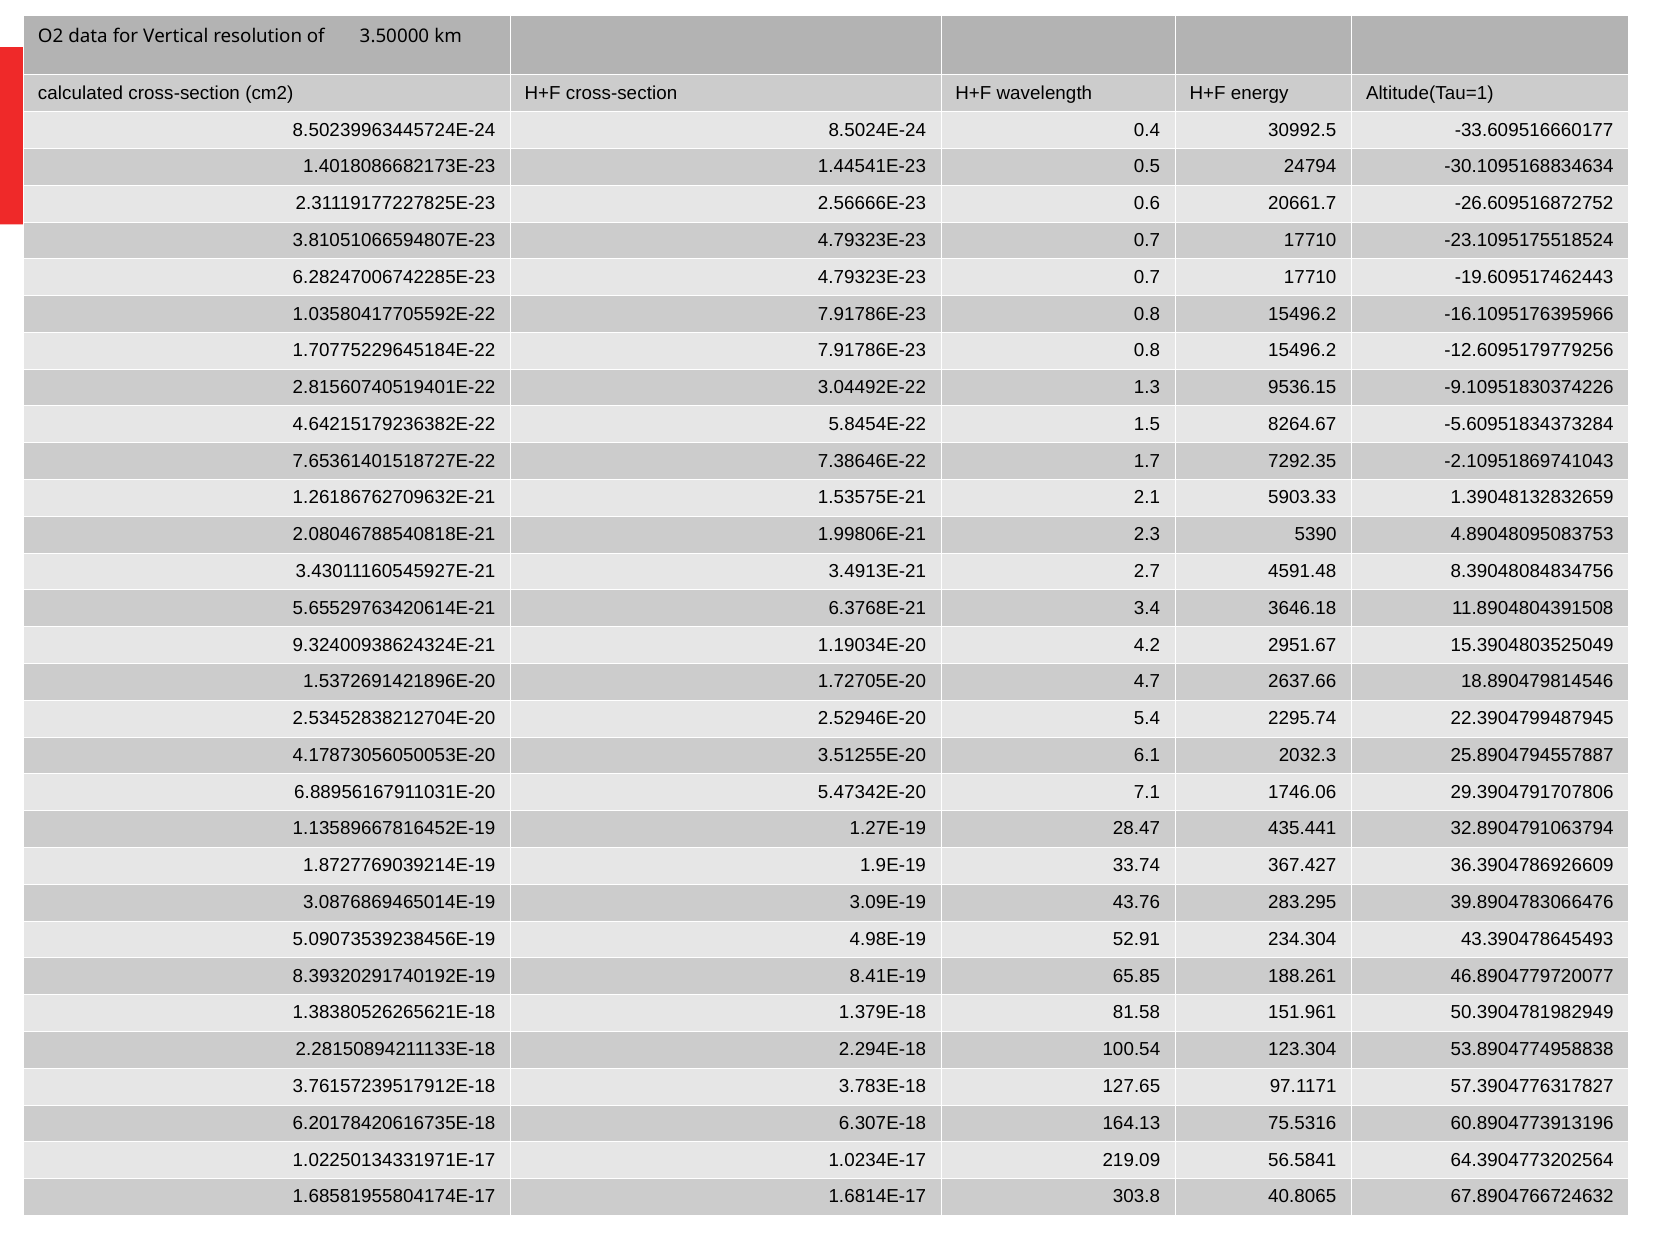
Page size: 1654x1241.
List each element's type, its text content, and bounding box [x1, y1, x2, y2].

table_cell 2.1 [942, 480, 1175, 516]
table_cell 2.28150894211133E-18 [24, 1032, 510, 1068]
table_cell 188.261 [1176, 958, 1351, 994]
table_cell 46.8904779720077 [1352, 958, 1628, 994]
table_cell 164.13 [942, 1106, 1175, 1141]
table_cell 3.09E-19 [511, 885, 941, 921]
table_cell 60.8904773913196 [1352, 1106, 1628, 1141]
table_cell 1.02250134331971E-17 [24, 1142, 510, 1178]
table_cell 4.2 [942, 627, 1175, 663]
table_cell 4591.48 [1176, 554, 1351, 589]
table_cell -16.1095176395966 [1352, 296, 1628, 332]
table_cell 219.09 [942, 1142, 1175, 1178]
table_cell 2032.3 [1176, 738, 1351, 773]
table_cell -9.10951830374226 [1352, 370, 1628, 405]
table_cell 2.7 [942, 554, 1175, 589]
table_cell 1.5 [942, 406, 1175, 442]
table_cell 5.8454E-22 [511, 406, 941, 442]
table_cell 9536.15 [1176, 370, 1351, 405]
table_cell 53.8904774958838 [1352, 1032, 1628, 1068]
table_cell 43.390478645493 [1352, 922, 1628, 957]
table_cell 283.295 [1176, 885, 1351, 921]
table_cell 3.4913E-21 [511, 554, 941, 589]
table_header O2 data for Vertical resolution of 3.50000 km [24, 16, 510, 74]
table_cell 8.50239963445724E-24 [24, 112, 510, 148]
table_cell 22.3904799487945 [1352, 701, 1628, 737]
table_cell 2637.66 [1176, 664, 1351, 700]
table_cell 1.53575E-21 [511, 480, 941, 516]
table_cell 7.38646E-22 [511, 443, 941, 479]
table_cell 0.5 [942, 149, 1175, 185]
table_cell 4.64215179236382E-22 [24, 406, 510, 442]
table_cell 2.52946E-20 [511, 701, 941, 737]
table_cell 3.43011160545927E-21 [24, 554, 510, 589]
table_cell 20661.7 [1176, 186, 1351, 222]
table_cell 67.8904766724632 [1352, 1179, 1628, 1215]
table_cell 1.19034E-20 [511, 627, 941, 663]
table_cell 1.99806E-21 [511, 517, 941, 553]
table_header [1352, 16, 1628, 74]
table_cell 6.28247006742285E-23 [24, 259, 510, 295]
table_cell 97.1171 [1176, 1069, 1351, 1105]
table_cell 15496.2 [1176, 296, 1351, 332]
table_cell 6.88956167911031E-20 [24, 774, 510, 810]
table_cell 17710 [1176, 259, 1351, 295]
table_cell 17710 [1176, 223, 1351, 258]
table_cell 43.76 [942, 885, 1175, 921]
table_cell 1.13589667816452E-19 [24, 811, 510, 847]
table_cell 1.9E-19 [511, 848, 941, 884]
table_cell 15496.2 [1176, 333, 1351, 369]
table_cell 151.961 [1176, 995, 1351, 1031]
table_cell 33.74 [942, 848, 1175, 884]
table_cell Altitude(Tau=1) [1352, 75, 1628, 111]
table_cell 7292.35 [1176, 443, 1351, 479]
table_cell 1.68581955804174E-17 [24, 1179, 510, 1215]
table_cell 0.7 [942, 259, 1175, 295]
table_cell -23.1095175518524 [1352, 223, 1628, 258]
table_cell -2.10951869741043 [1352, 443, 1628, 479]
table_cell 1.39048132832659 [1352, 480, 1628, 516]
table_cell 435.441 [1176, 811, 1351, 847]
table_cell 5.09073539238456E-19 [24, 922, 510, 957]
table_cell 81.58 [942, 995, 1175, 1031]
table_cell 5390 [1176, 517, 1351, 553]
table_cell 5.47342E-20 [511, 774, 941, 810]
table_cell 57.3904776317827 [1352, 1069, 1628, 1105]
table_cell 1.70775229645184E-22 [24, 333, 510, 369]
table_cell 8264.67 [1176, 406, 1351, 442]
table_cell 2.31119177227825E-23 [24, 186, 510, 222]
table_cell 0.8 [942, 333, 1175, 369]
table_cell 8.39048084834756 [1352, 554, 1628, 589]
table_cell 5.4 [942, 701, 1175, 737]
table_cell 8.39320291740192E-19 [24, 958, 510, 994]
table_cell 2.81560740519401E-22 [24, 370, 510, 405]
table_cell 4.7 [942, 664, 1175, 700]
table_cell 2295.74 [1176, 701, 1351, 737]
table_cell 40.8065 [1176, 1179, 1351, 1215]
table_cell 28.47 [942, 811, 1175, 847]
table_cell 3.783E-18 [511, 1069, 941, 1105]
table_cell 1746.06 [1176, 774, 1351, 810]
table_cell 64.3904773202564 [1352, 1142, 1628, 1178]
table_cell 123.304 [1176, 1032, 1351, 1068]
table_cell 7.91786E-23 [511, 296, 941, 332]
table_cell 2.294E-18 [511, 1032, 941, 1068]
table_cell 52.91 [942, 922, 1175, 957]
table_cell 9.32400938624324E-21 [24, 627, 510, 663]
table_cell 1.44541E-23 [511, 149, 941, 185]
table_cell 3.81051066594807E-23 [24, 223, 510, 258]
table_cell 56.5841 [1176, 1142, 1351, 1178]
table_cell 303.8 [942, 1179, 1175, 1215]
table_cell 1.72705E-20 [511, 664, 941, 700]
table_cell 2.3 [942, 517, 1175, 553]
table_cell -26.609516872752 [1352, 186, 1628, 222]
table_cell 367.427 [1176, 848, 1351, 884]
table_cell 1.5372691421896E-20 [24, 664, 510, 700]
table_cell 1.38380526265621E-18 [24, 995, 510, 1031]
table_cell 7.1 [942, 774, 1175, 810]
table_cell -5.60951834373284 [1352, 406, 1628, 442]
table_cell 4.89048095083753 [1352, 517, 1628, 553]
table_cell 3.76157239517912E-18 [24, 1069, 510, 1105]
table_cell 0.6 [942, 186, 1175, 222]
table_cell -33.609516660177 [1352, 112, 1628, 148]
table_cell 6.307E-18 [511, 1106, 941, 1141]
table_cell 1.26186762709632E-21 [24, 480, 510, 516]
table_cell 18.890479814546 [1352, 664, 1628, 700]
table_cell 36.3904786926609 [1352, 848, 1628, 884]
table_cell 2.56666E-23 [511, 186, 941, 222]
table_cell 65.85 [942, 958, 1175, 994]
table_header [511, 16, 941, 74]
table_cell 1.4018086682173E-23 [24, 149, 510, 185]
table_cell 25.8904794557887 [1352, 738, 1628, 773]
table_cell 2.53452838212704E-20 [24, 701, 510, 737]
table_cell -30.1095168834634 [1352, 149, 1628, 185]
table_cell 0.4 [942, 112, 1175, 148]
table_cell 1.379E-18 [511, 995, 941, 1031]
table_cell 3.4 [942, 590, 1175, 626]
table_cell 8.41E-19 [511, 958, 941, 994]
table_cell 1.0234E-17 [511, 1142, 941, 1178]
table_cell 39.8904783066476 [1352, 885, 1628, 921]
table_cell 29.3904791707806 [1352, 774, 1628, 810]
table_cell 6.1 [942, 738, 1175, 773]
table_cell calculated cross-section (cm2) [24, 75, 510, 111]
table_cell H+F energy [1176, 75, 1351, 111]
table_cell 1.6814E-17 [511, 1179, 941, 1215]
table_cell 5903.33 [1176, 480, 1351, 516]
table_cell 5.65529763420614E-21 [24, 590, 510, 626]
table_cell 15.3904803525049 [1352, 627, 1628, 663]
table_cell 4.98E-19 [511, 922, 941, 957]
table_header [942, 16, 1175, 74]
table_cell 4.17873056050053E-20 [24, 738, 510, 773]
table_cell 6.3768E-21 [511, 590, 941, 626]
table_cell 1.3 [942, 370, 1175, 405]
table_cell 7.65361401518727E-22 [24, 443, 510, 479]
table_cell 24794 [1176, 149, 1351, 185]
table_cell 2.08046788540818E-21 [24, 517, 510, 553]
table_cell 8.5024E-24 [511, 112, 941, 148]
table_cell 1.7 [942, 443, 1175, 479]
table_cell 0.8 [942, 296, 1175, 332]
table_cell 1.03580417705592E-22 [24, 296, 510, 332]
table_cell 30992.5 [1176, 112, 1351, 148]
table_cell 7.91786E-23 [511, 333, 941, 369]
table_cell 50.3904781982949 [1352, 995, 1628, 1031]
table_cell 11.8904804391508 [1352, 590, 1628, 626]
table_header [1176, 16, 1351, 74]
table_cell 2951.67 [1176, 627, 1351, 663]
table_cell 4.79323E-23 [511, 259, 941, 295]
table_cell H+F cross-section [511, 75, 941, 111]
table_cell 3.0876869465014E-19 [24, 885, 510, 921]
table_cell H+F wavelength [942, 75, 1175, 111]
table_cell 3646.18 [1176, 590, 1351, 626]
table_cell 127.65 [942, 1069, 1175, 1105]
table_cell 4.79323E-23 [511, 223, 941, 258]
table_cell 0.7 [942, 223, 1175, 258]
table_cell -19.609517462443 [1352, 259, 1628, 295]
table_cell 75.5316 [1176, 1106, 1351, 1141]
table_cell 3.51255E-20 [511, 738, 941, 773]
table_cell 234.304 [1176, 922, 1351, 957]
table_cell 100.54 [942, 1032, 1175, 1068]
table_cell 1.8727769039214E-19 [24, 848, 510, 884]
table_cell 32.8904791063794 [1352, 811, 1628, 847]
table_cell 1.27E-19 [511, 811, 941, 847]
table_cell 3.04492E-22 [511, 370, 941, 405]
table_cell -12.6095179779256 [1352, 333, 1628, 369]
table_cell 6.20178420616735E-18 [24, 1106, 510, 1141]
